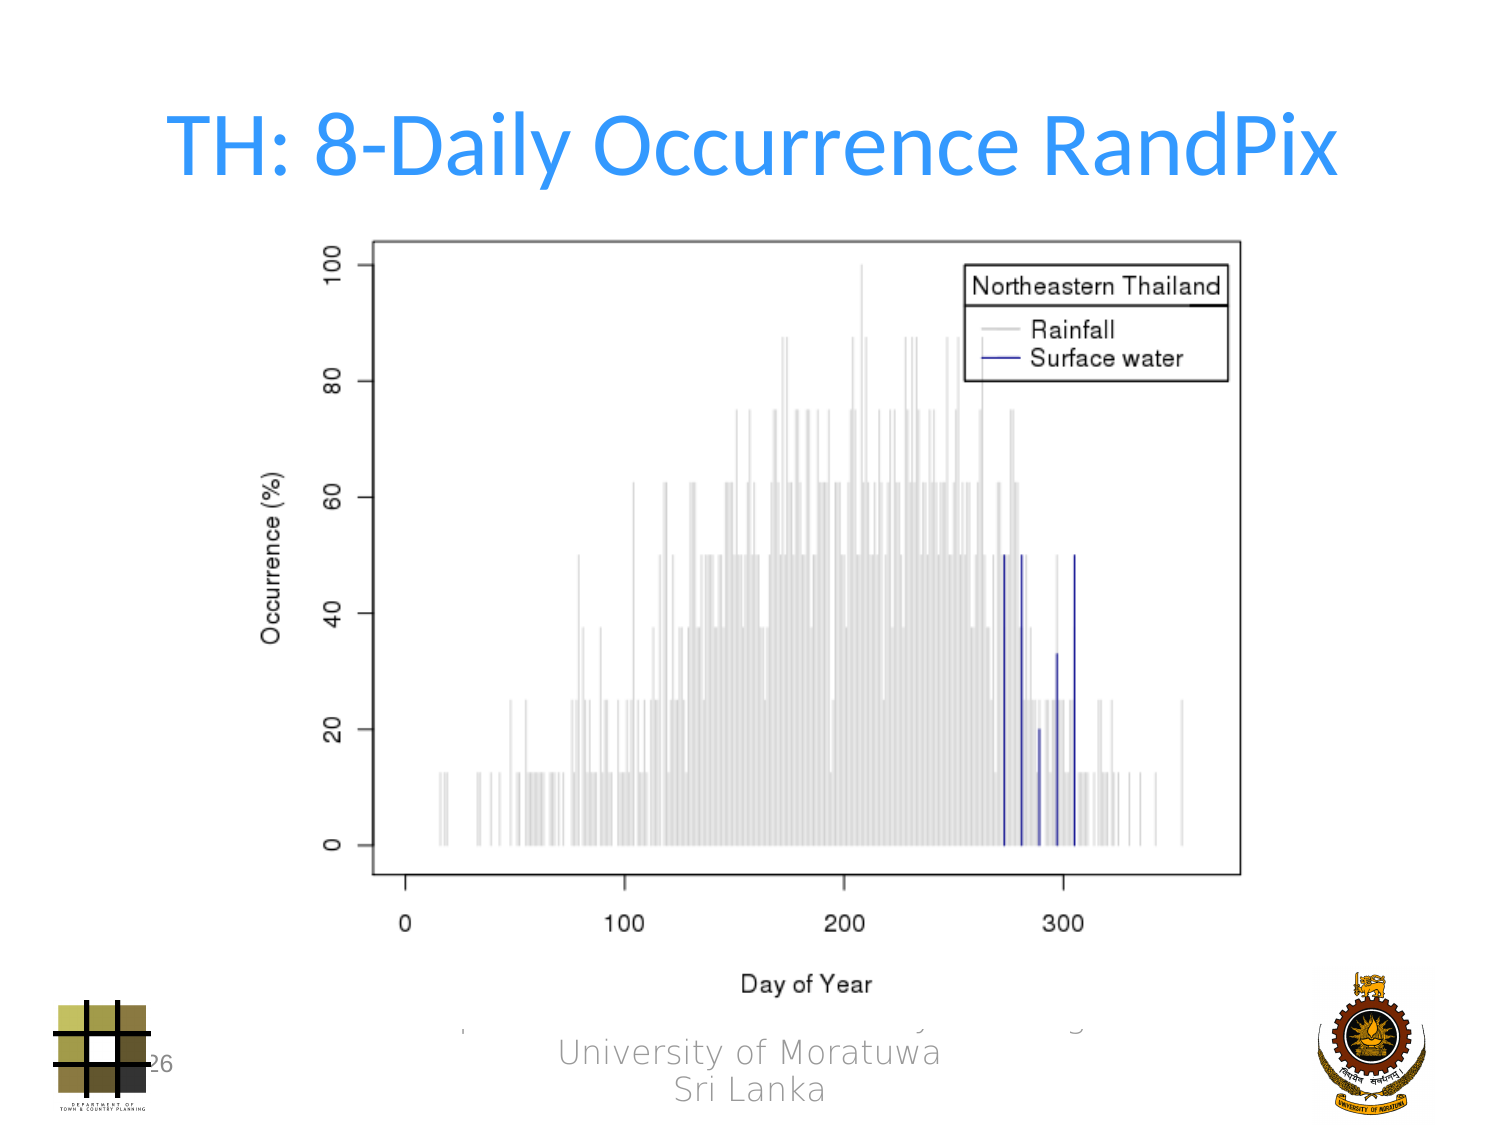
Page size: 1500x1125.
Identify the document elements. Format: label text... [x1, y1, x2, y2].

title TH: 8-Daily Occurrence RandPix [4, 21, 1500, 257]
picture [250, 257, 1304, 1029]
picture [53, 1000, 151, 1111]
picture [1312, 966, 1435, 1125]
